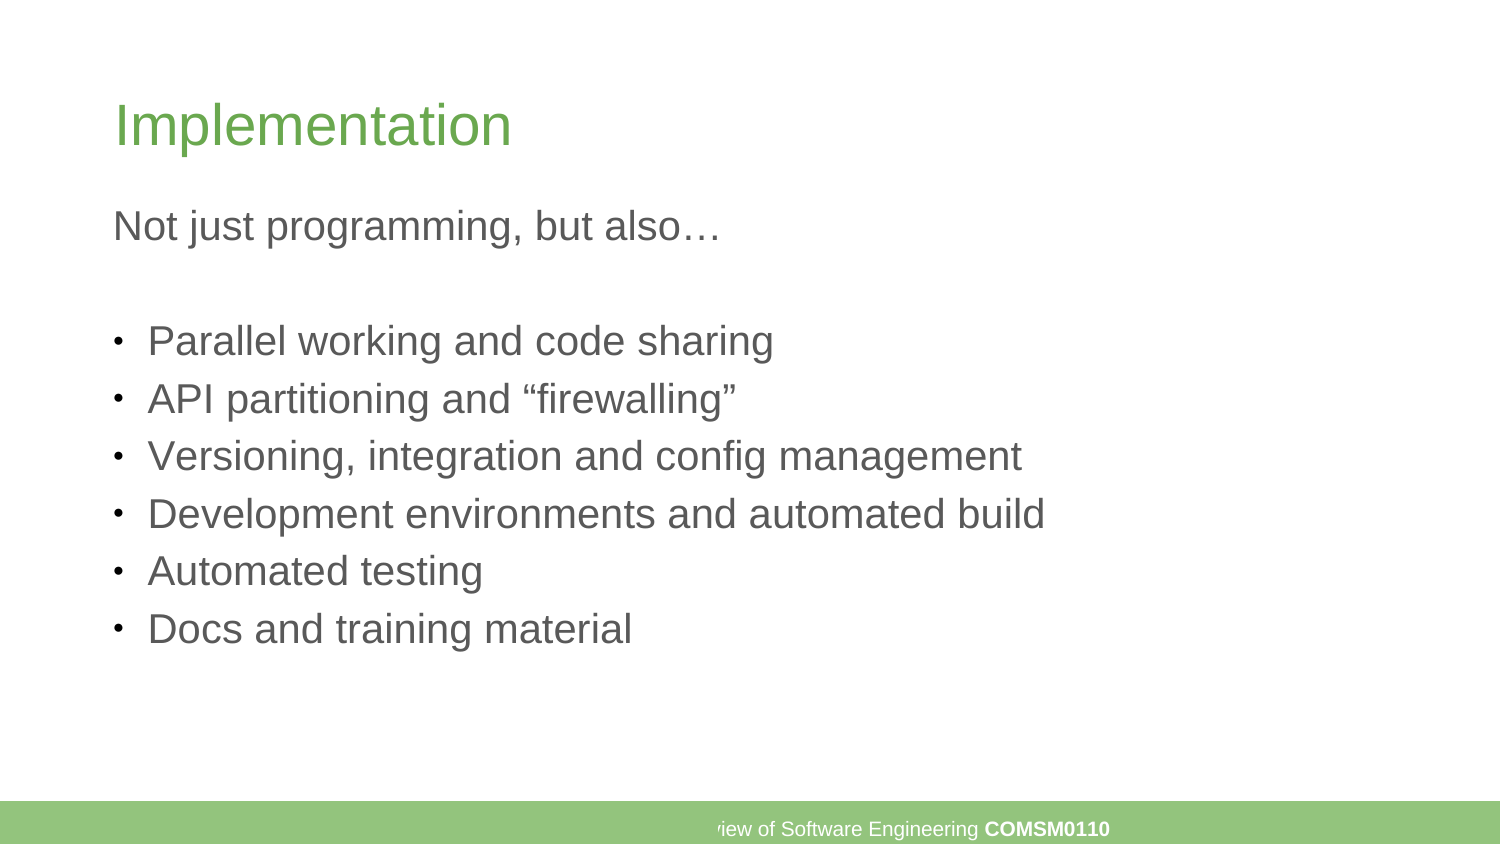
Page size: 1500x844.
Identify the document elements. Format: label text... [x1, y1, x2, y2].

list Not just programming, but also… Parallel working and code sharing API partitioning and “firewalling” Versioning, integration and config management Development environments and automated build Automated testing Docs and training material [89, 198, 1334, 735]
title Implementation [103, 44, 1397, 209]
